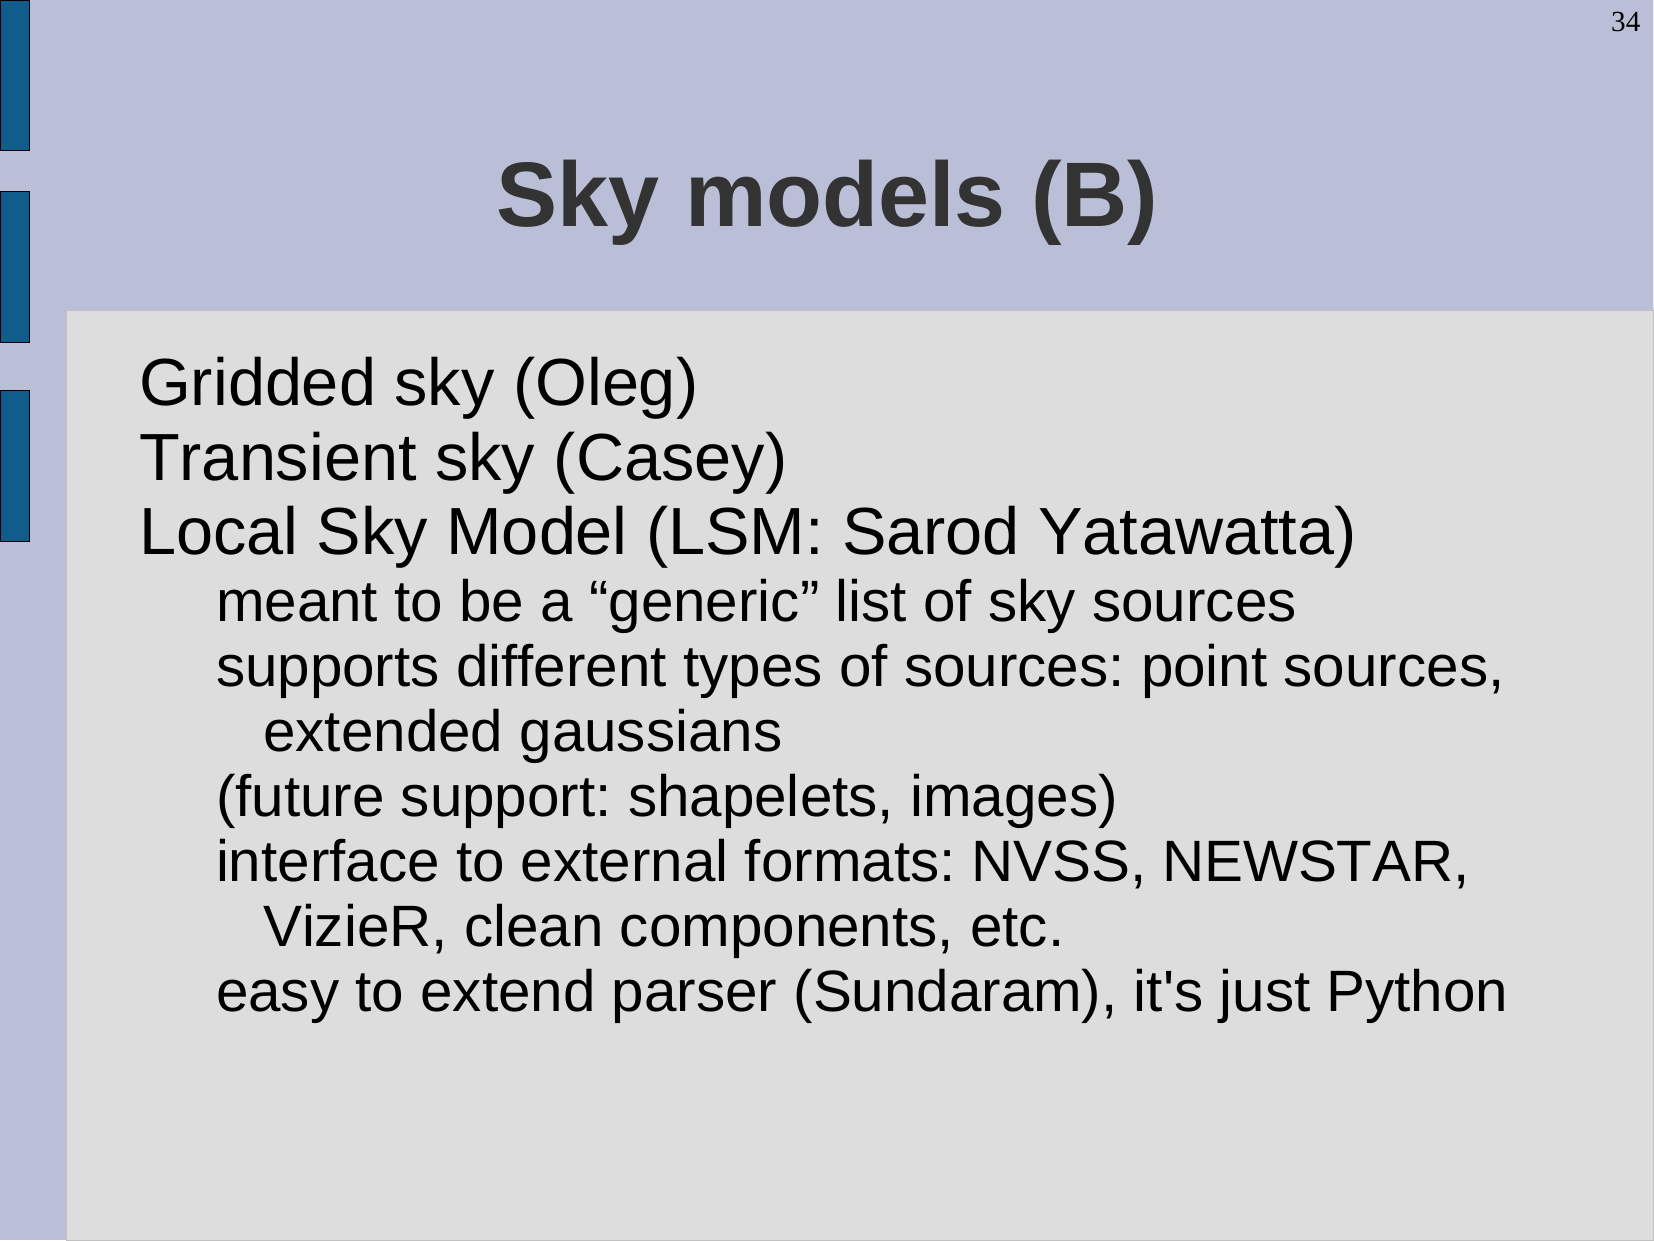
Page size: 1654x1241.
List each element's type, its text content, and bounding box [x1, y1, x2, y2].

list Gridded sky (Oleg) Transient sky (Casey) Local Sky Model (LSM: Sarod Yatawatta) meant to be a “generic” list of sky sources supports different types of sources: point sources, extended gaussians (future support: shapelets, images) interface to external formats: NVSS, NEWSTAR, VizieR, clean components, etc. easy to extend parser (Sundaram), it's just Python [121, 344, 1534, 1121]
title Sky models (B) [121, 98, 1534, 291]
